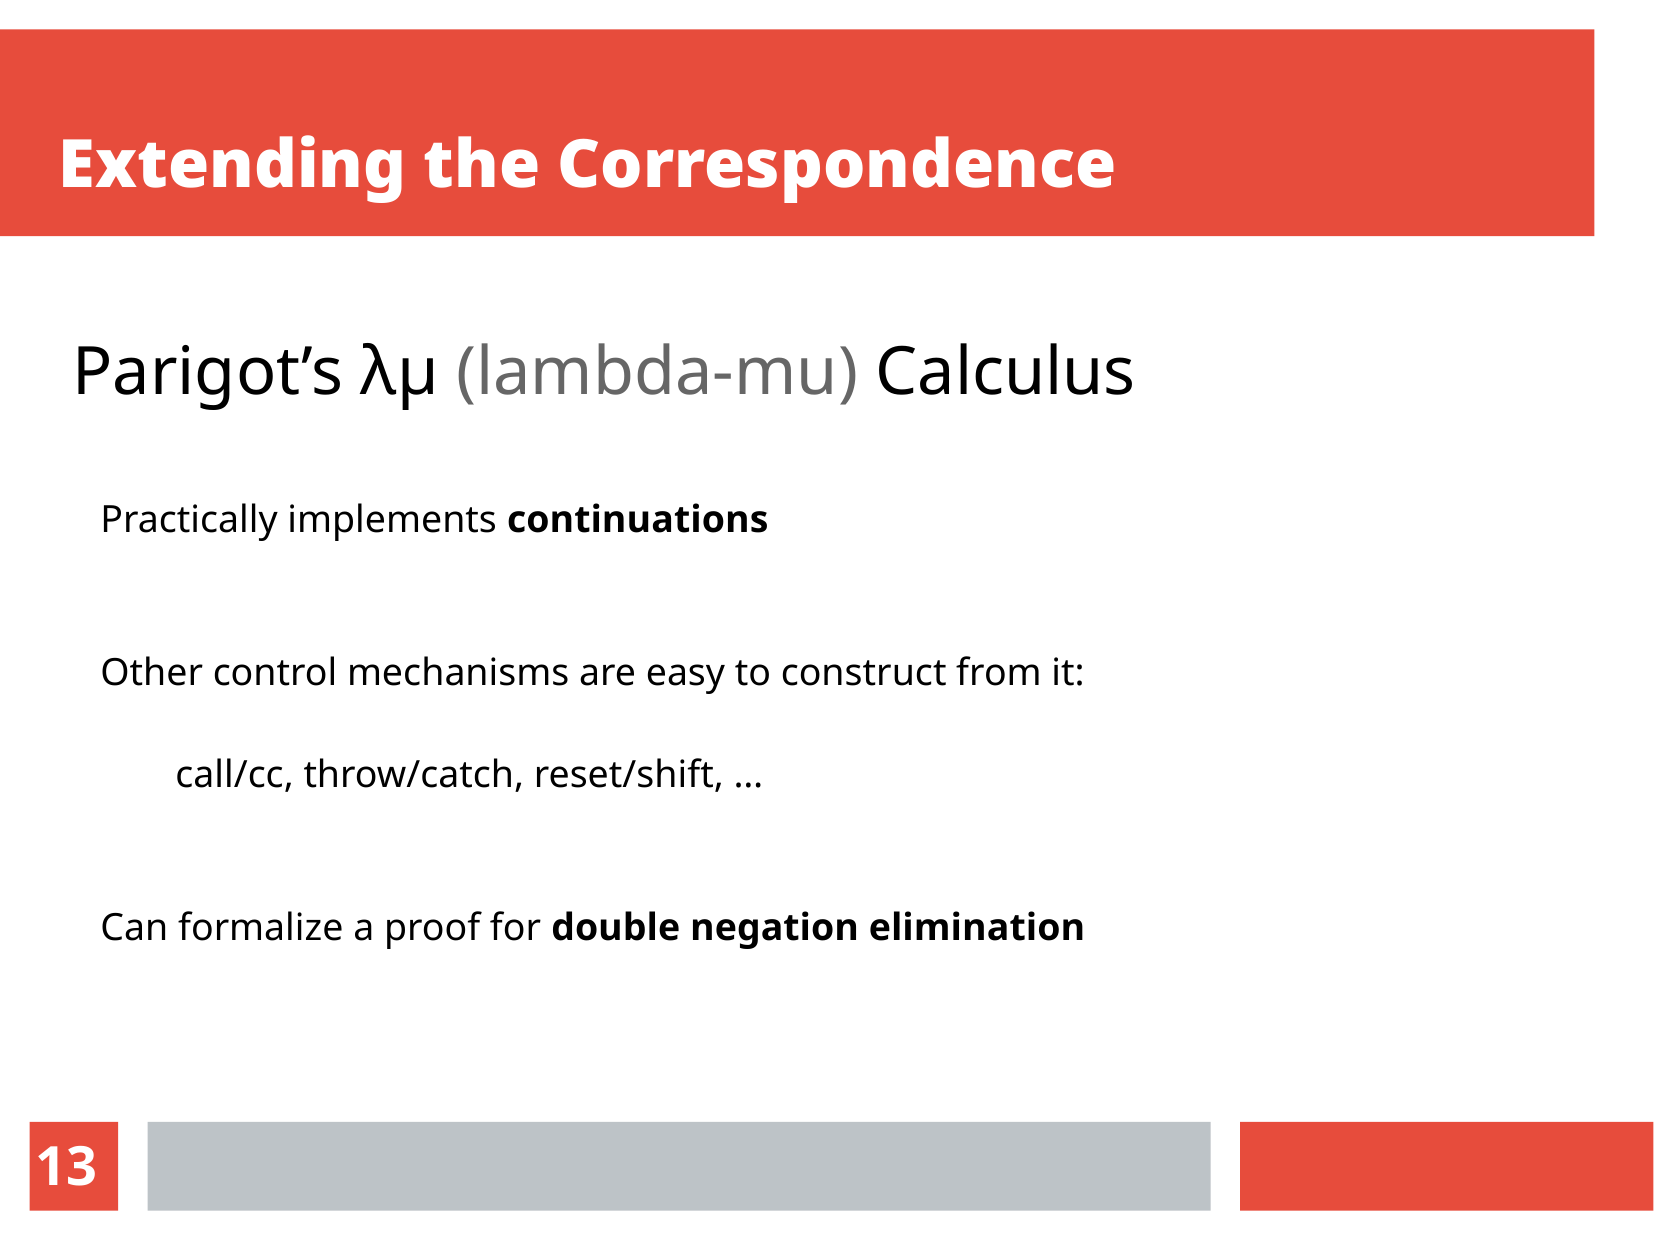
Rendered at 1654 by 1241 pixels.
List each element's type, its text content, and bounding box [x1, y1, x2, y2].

text_box 13 [20, 1119, 254, 1210]
text_box Practically implements continuations Other control mechanisms are easy to construct from it: call/cc, throw/catch, reset/shift, … Can formalize a proof for double negation elimination [85, 485, 1191, 892]
text_box Parigot’s λμ (lambda-mu) Calculus [57, 315, 1234, 408]
title Extending the Correspondence [59, 58, 1595, 207]
